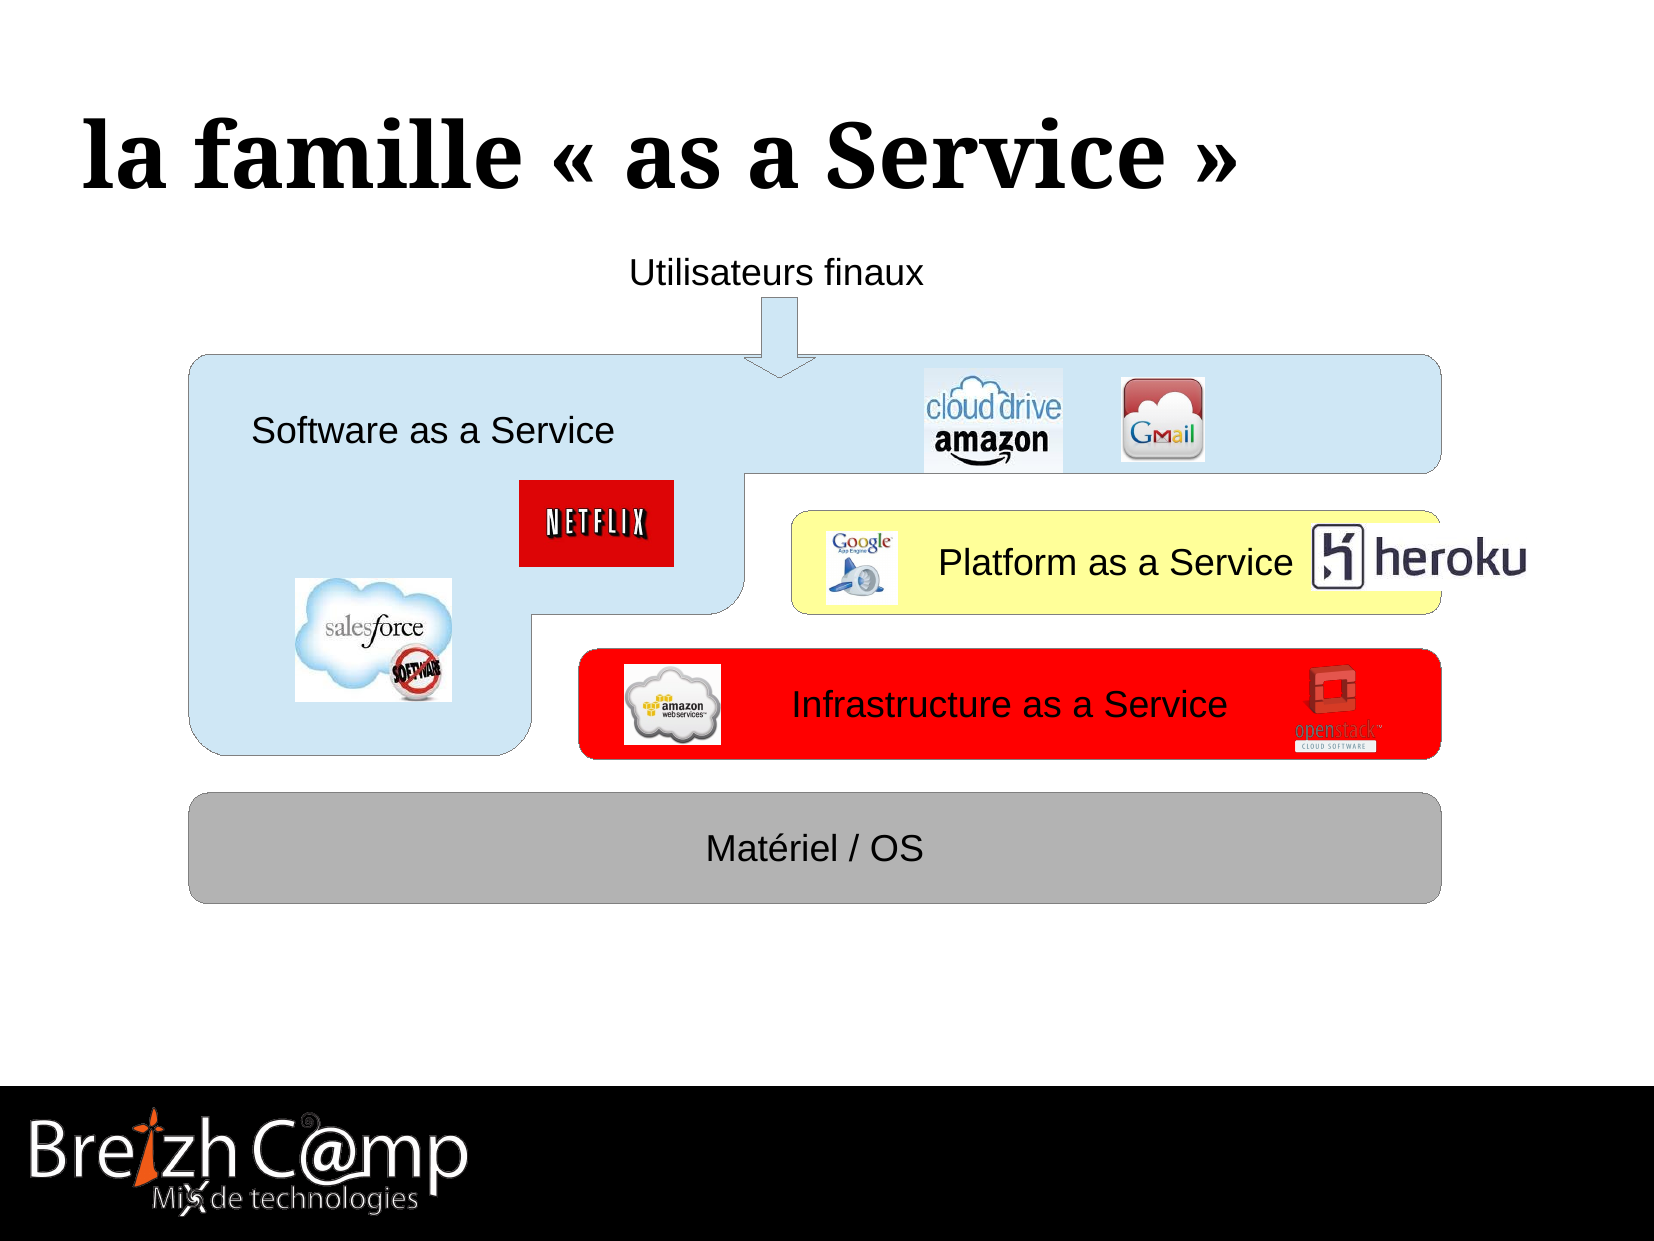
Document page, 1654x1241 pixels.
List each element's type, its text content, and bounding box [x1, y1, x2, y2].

text_box Platform as a Service [791, 510, 1442, 615]
text_box Infrastructure as a Service [578, 648, 1442, 760]
text_box [1275, 661, 1402, 756]
picture [1121, 377, 1205, 462]
title la famille « as a Service » [82, 49, 1571, 257]
picture [826, 531, 898, 605]
picture [624, 664, 721, 745]
text_box Software as a Service [236, 401, 721, 459]
picture [924, 368, 1063, 473]
picture [1311, 523, 1527, 591]
picture [519, 480, 674, 567]
text_box Utilisateurs finaux [614, 244, 940, 302]
text_box [188, 297, 1442, 756]
picture [30, 1107, 468, 1217]
picture [295, 578, 452, 702]
text_box Matériel / OS [188, 792, 1442, 904]
